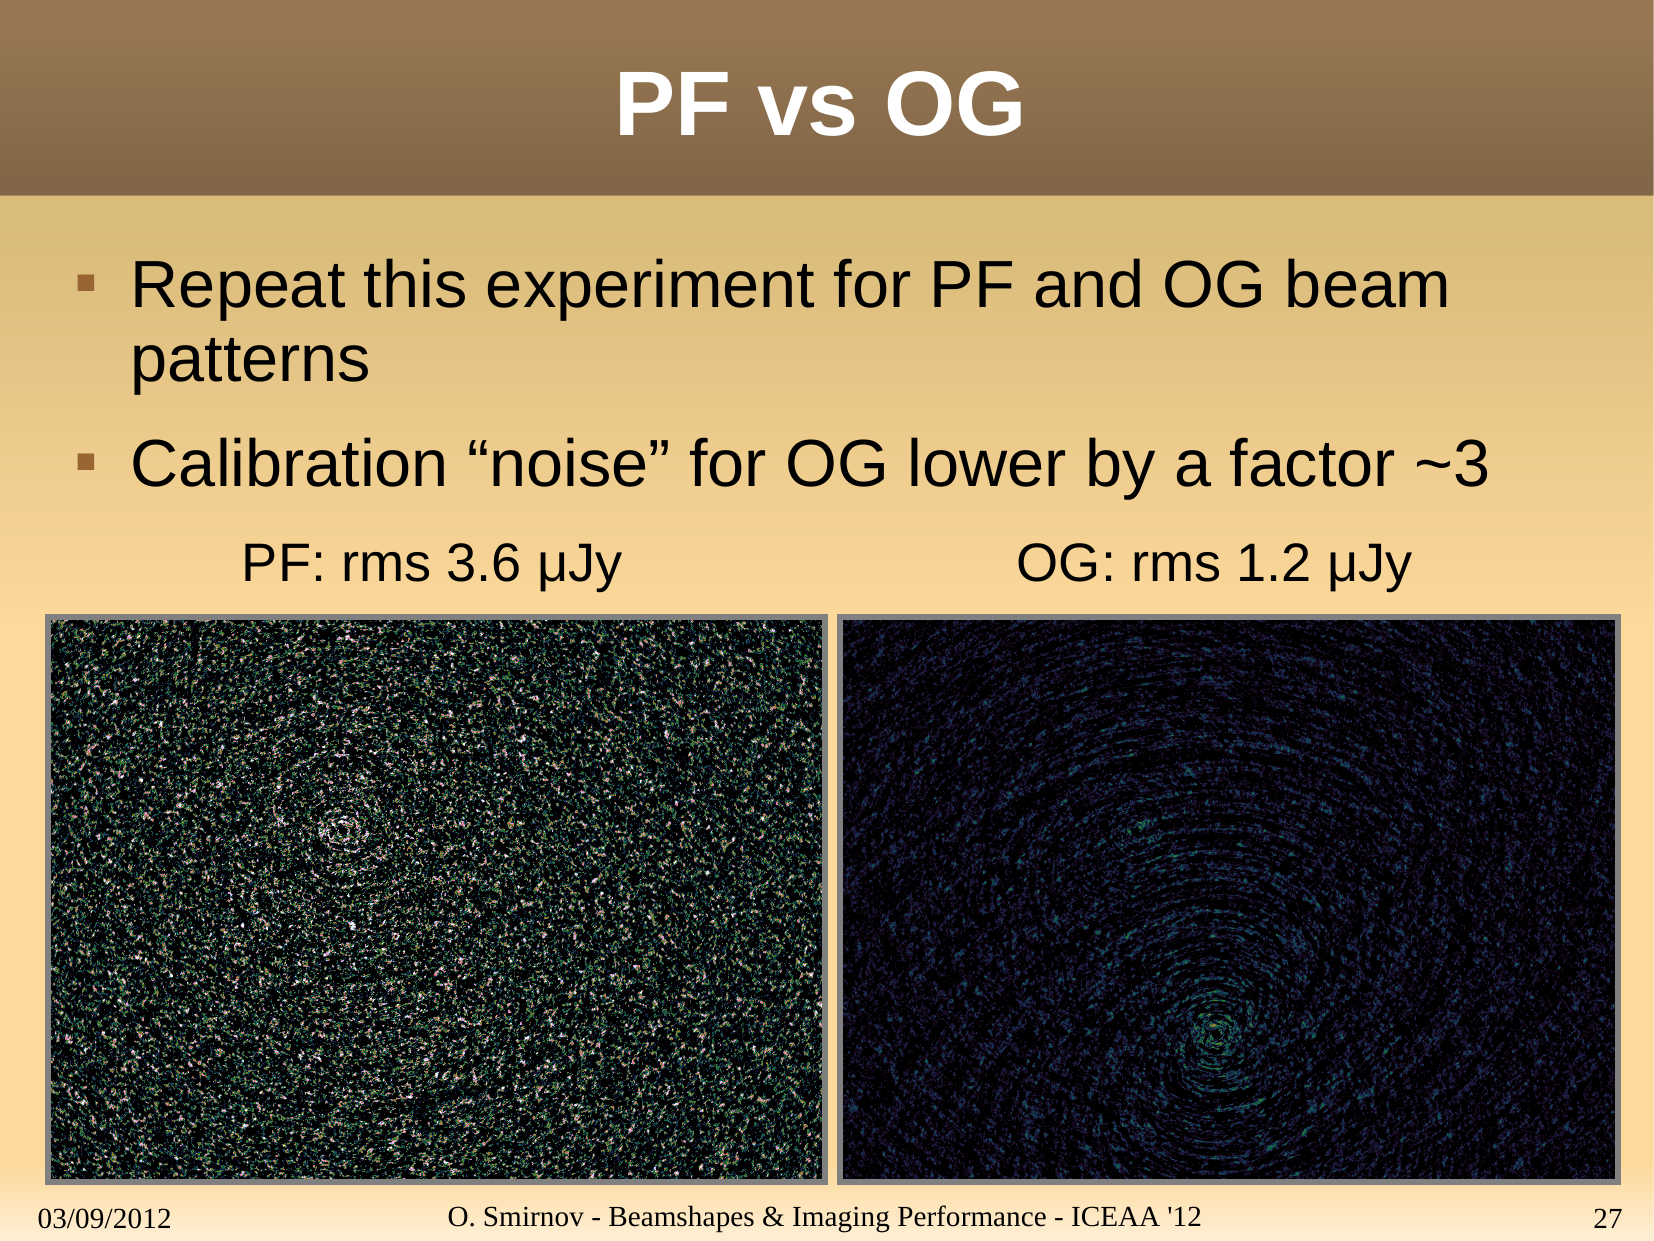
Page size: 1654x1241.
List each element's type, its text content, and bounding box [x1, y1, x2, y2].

text_box PF: rms 3.6 μJy [27, 524, 810, 601]
picture [0, 0, 1654, 1241]
title PF vs OG [76, 0, 1565, 208]
text_box OG: rms 1.2 μJy [810, 524, 1621, 601]
list Repeat this experiment for PF and OG beam patterns Calibration “noise” for OG lower by a factor ~3 [60, 601, 1549, 1066]
list Repeat this experiment for PF and OG beam patterns Calibration “noise” for OG lower by a factor ~3 [60, 246, 1549, 524]
